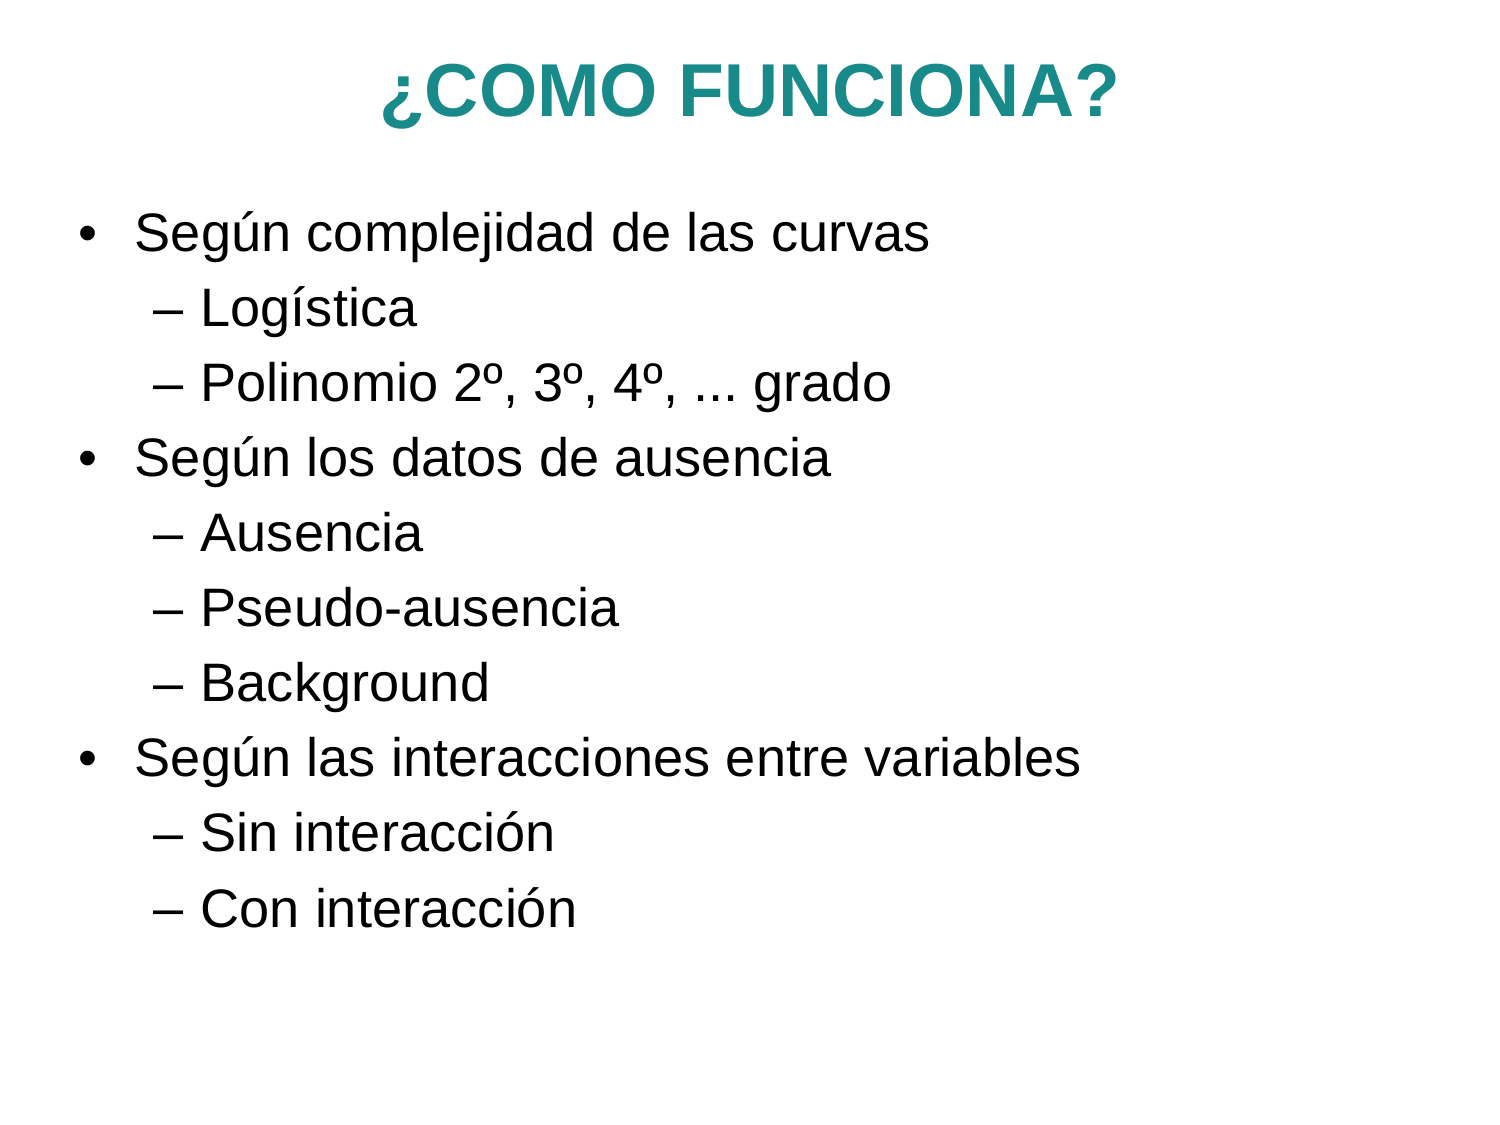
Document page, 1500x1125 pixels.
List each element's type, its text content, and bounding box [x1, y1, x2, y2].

list Según complejidad de las curvas Logística Polinomio 2º, 3º, 4º, ... grado Según los datos de ausencia Ausencia Pseudo-ausencia Background Según las interacciones entre variables Sin interacción Con interacción [63, 195, 1429, 1006]
title ¿COMO FUNCIONA? [112, 40, 1388, 140]
